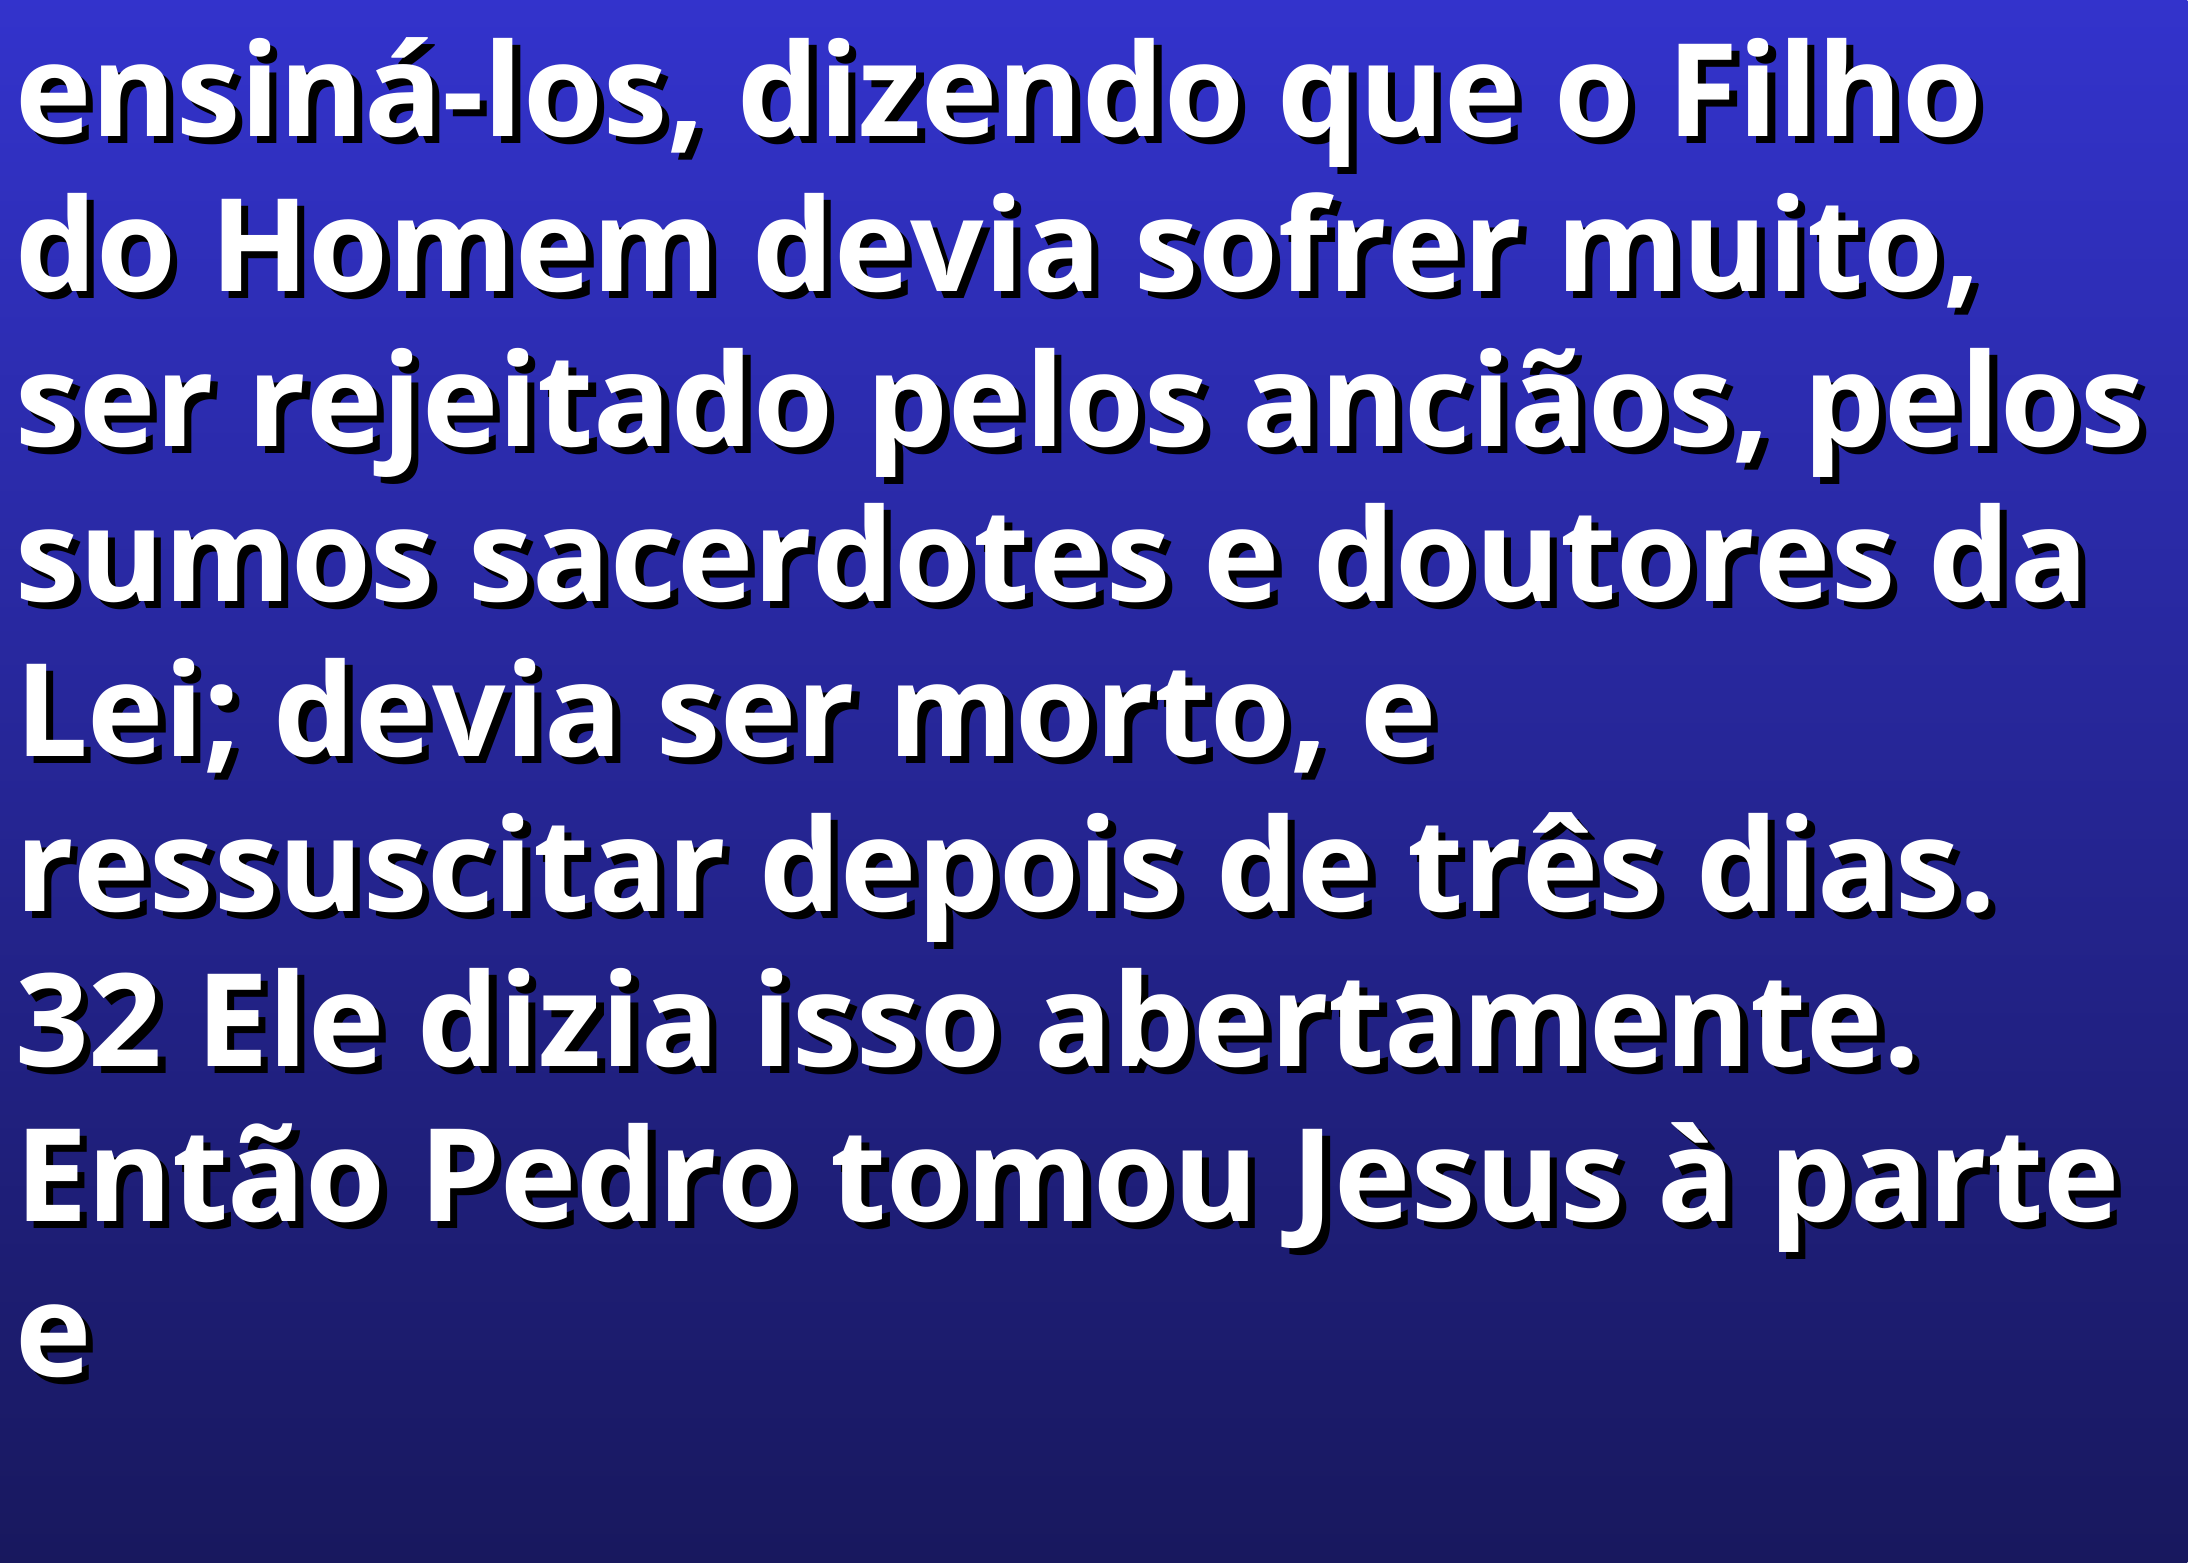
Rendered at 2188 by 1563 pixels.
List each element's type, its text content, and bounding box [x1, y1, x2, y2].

text_box ensiná-los, dizendo que o Filho do Homem devia sofrer muito, ser rejeitado pelos anciãos, pelos sumos sacerdotes e doutores da Lei; devia ser morto, e ressuscitar depois de três dias. 32 Ele dizia isso abertamente. Então Pedro tomou Jesus à parte e [0, 0, 2188, 1410]
